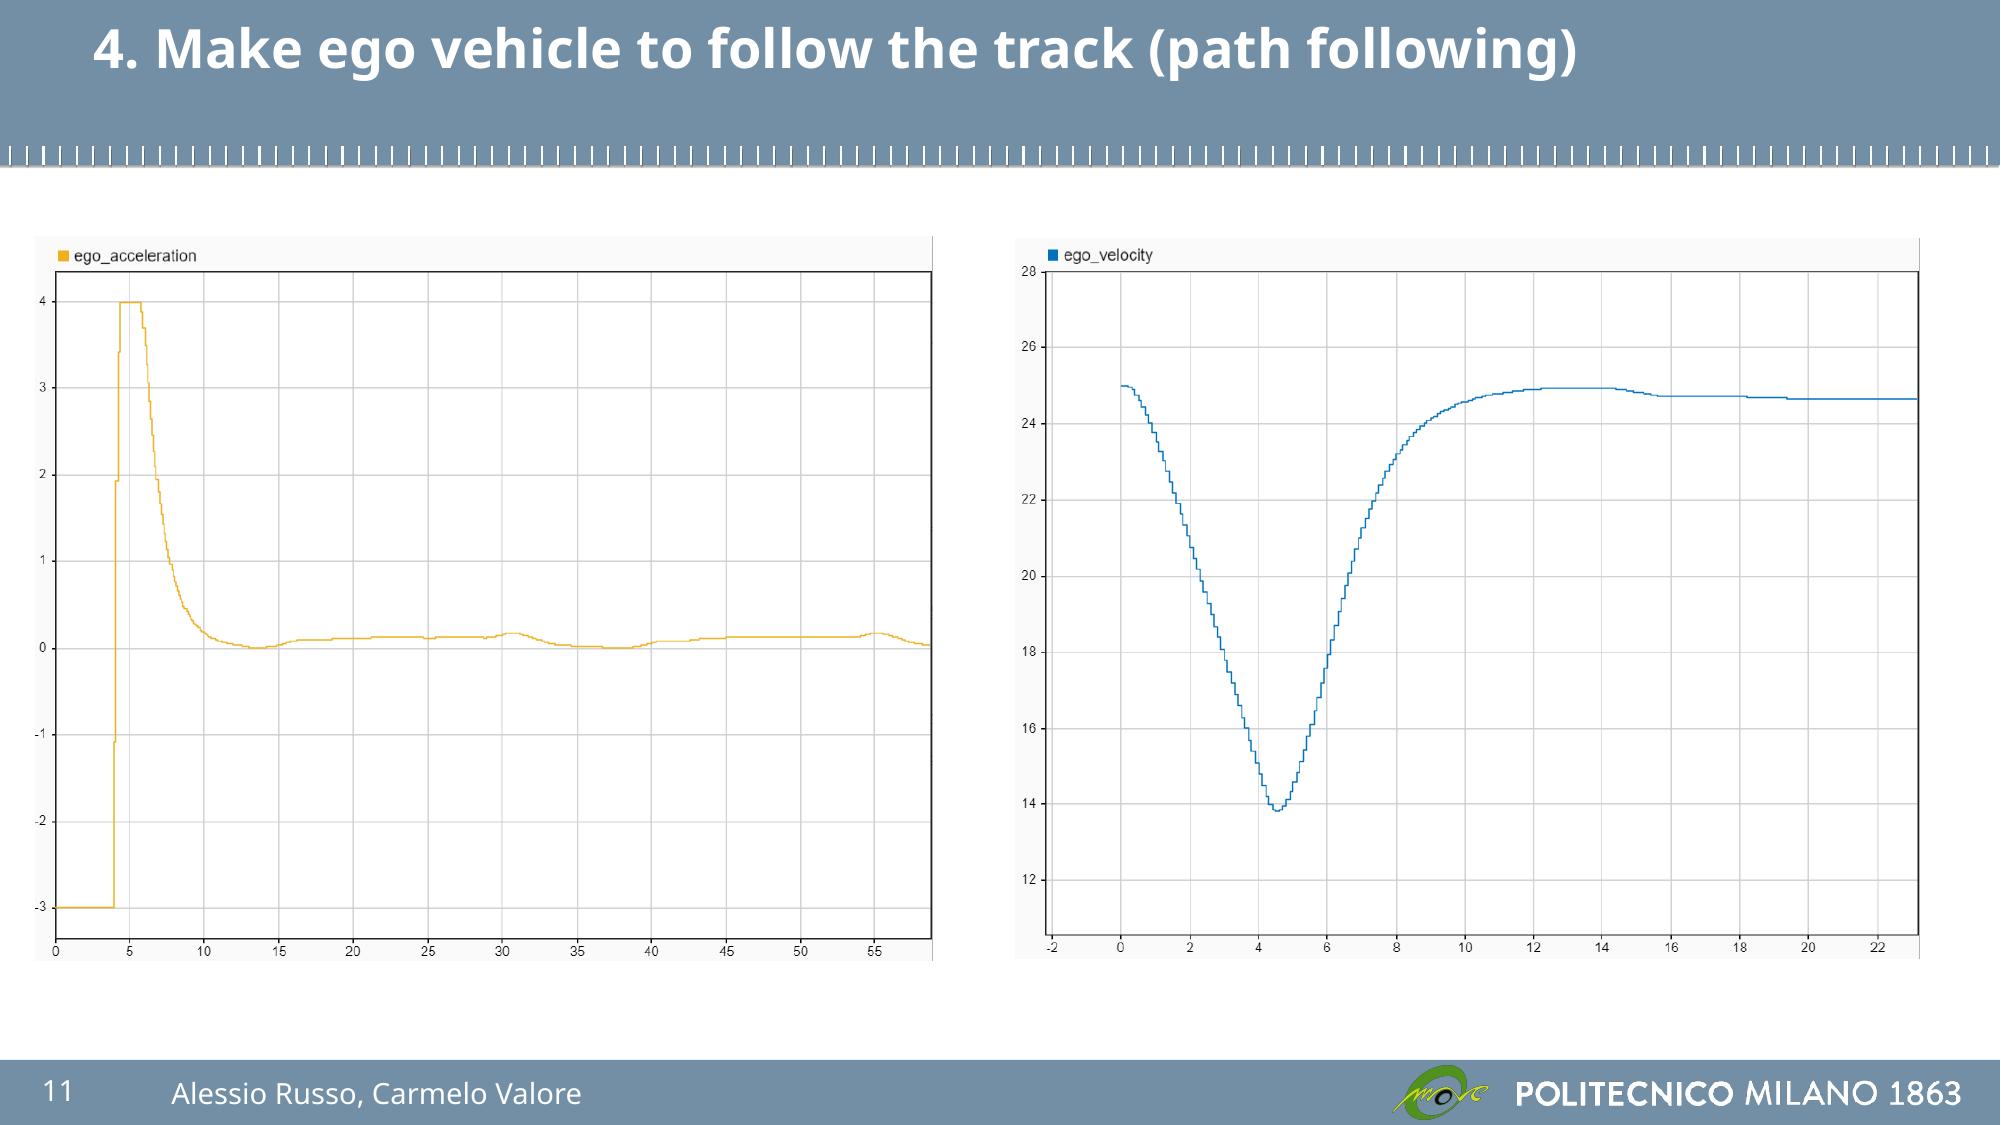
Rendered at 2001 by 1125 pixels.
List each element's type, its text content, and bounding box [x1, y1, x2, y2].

picture [1392, 1065, 1489, 1120]
picture [1510, 1068, 1967, 1117]
picture [1015, 238, 1920, 959]
title 4. Make ego vehicle to follow the track (path following) [78, 8, 1922, 86]
footer Alessio Russo, Carmelo Valore [156, 1062, 1007, 1123]
picture [35, 236, 933, 961]
slide_number 10 [7, 1062, 110, 1123]
